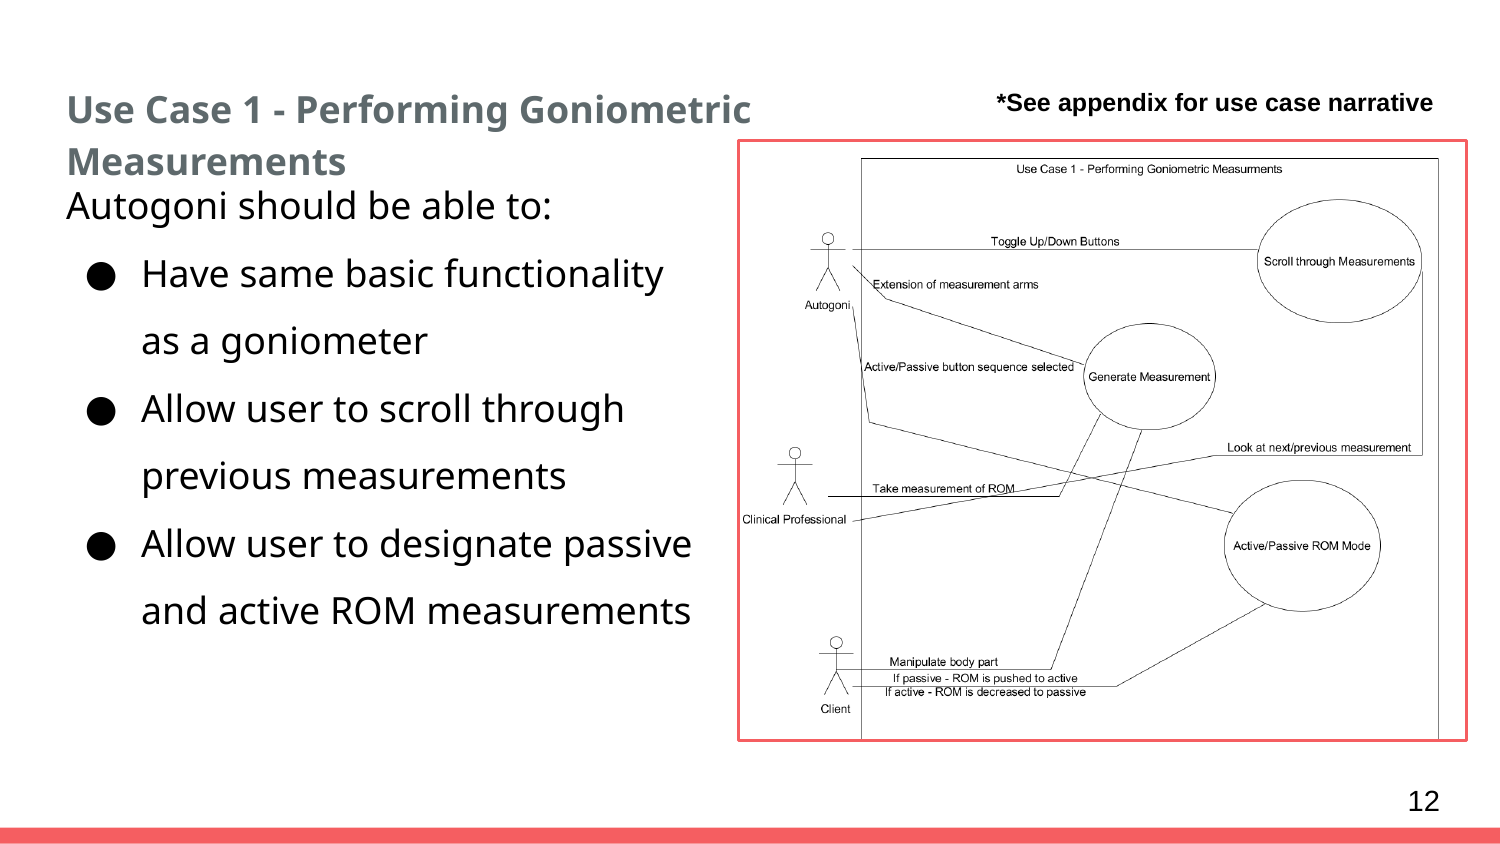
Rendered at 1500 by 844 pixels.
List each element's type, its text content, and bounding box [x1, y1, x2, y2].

slide_number <number> [1392, 767, 1483, 833]
text_box *See appendix for use case narrative [981, 71, 1466, 129]
picture [739, 141, 1466, 740]
text_box Autogoni should be able to: Have same basic functionality as a goniometer Allow user to scroll through previous measurements Allow user to designate passive and active ROM measurements [51, 160, 727, 721]
title Use Case 1 - Performing Goniometric Measurements [51, 64, 962, 129]
